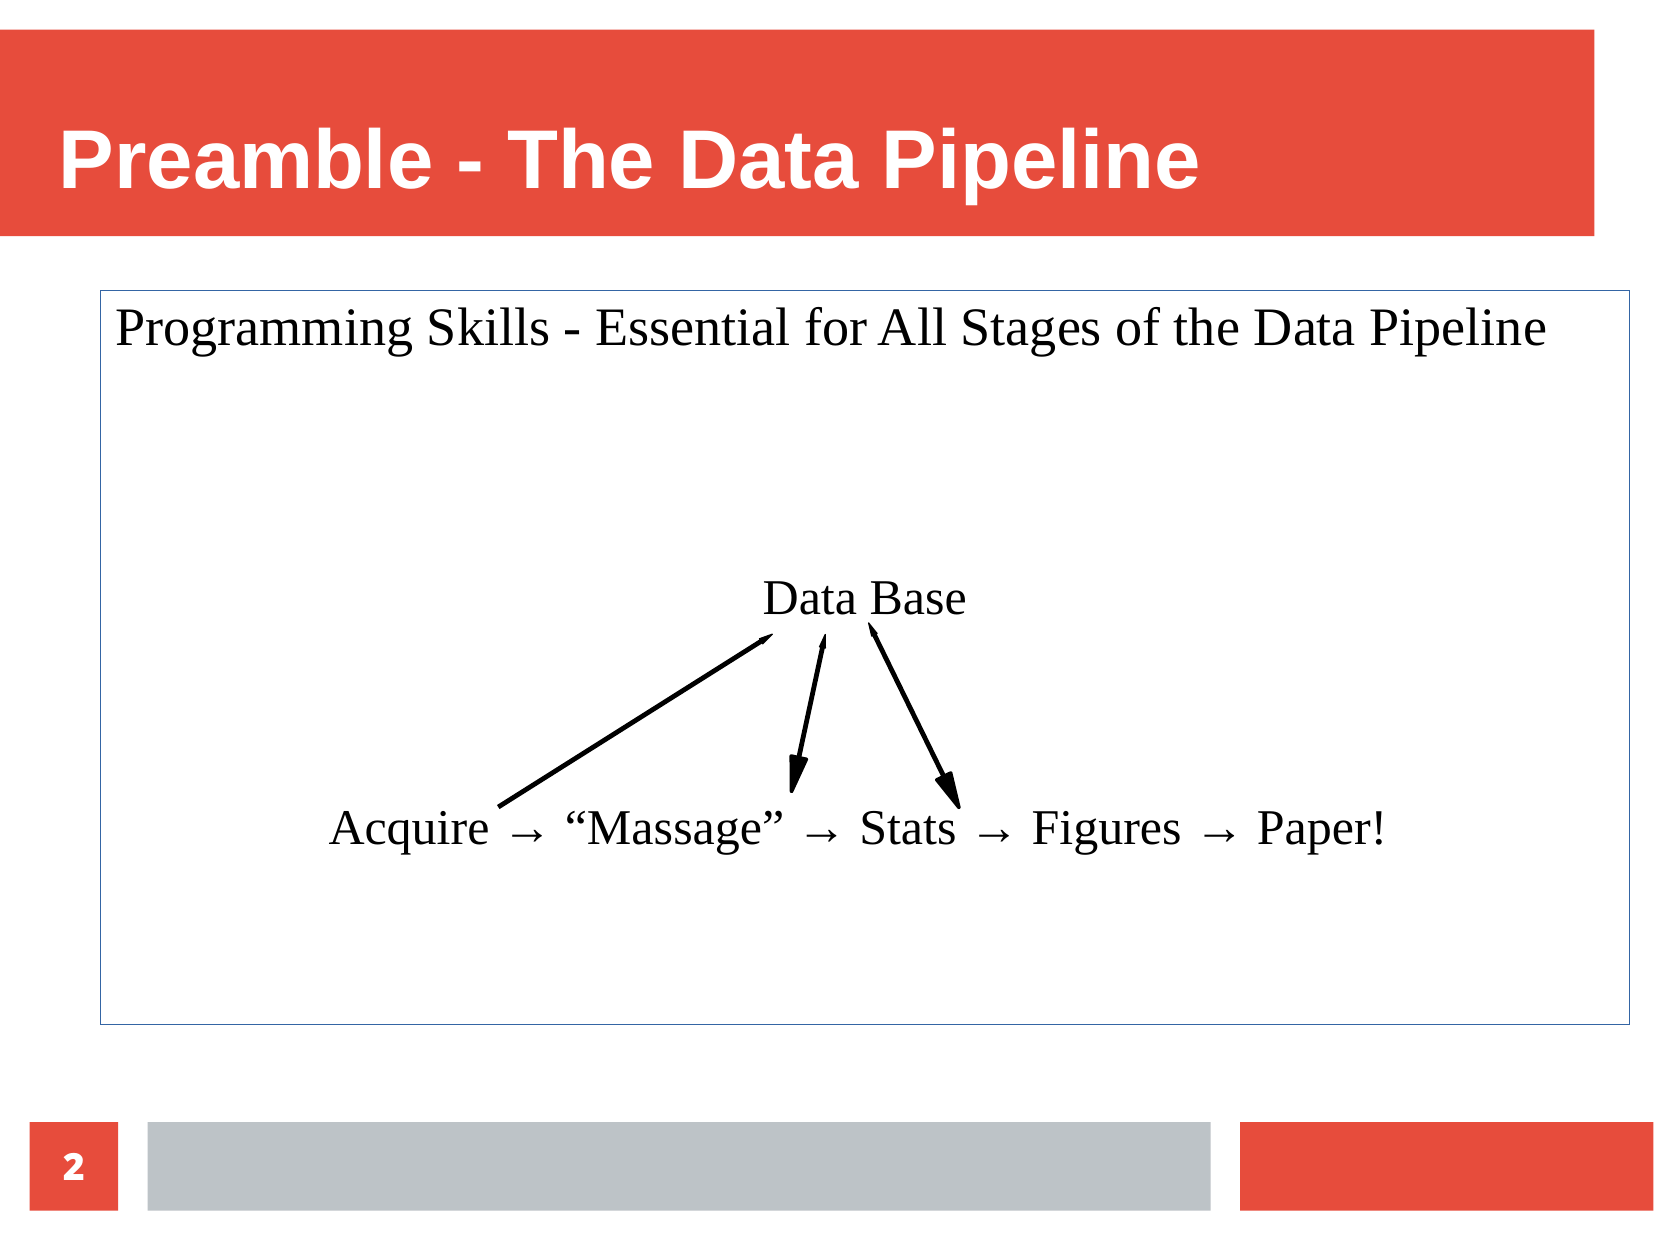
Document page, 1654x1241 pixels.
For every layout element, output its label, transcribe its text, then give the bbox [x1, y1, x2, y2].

title Preamble - The Data Pipeline [59, 59, 1595, 207]
text_box Programming Skills - Essential for All Stages of the Data Pipeline Data Base Acquire → “Massage” → Stats → Figures → Paper! [100, 290, 1630, 1025]
